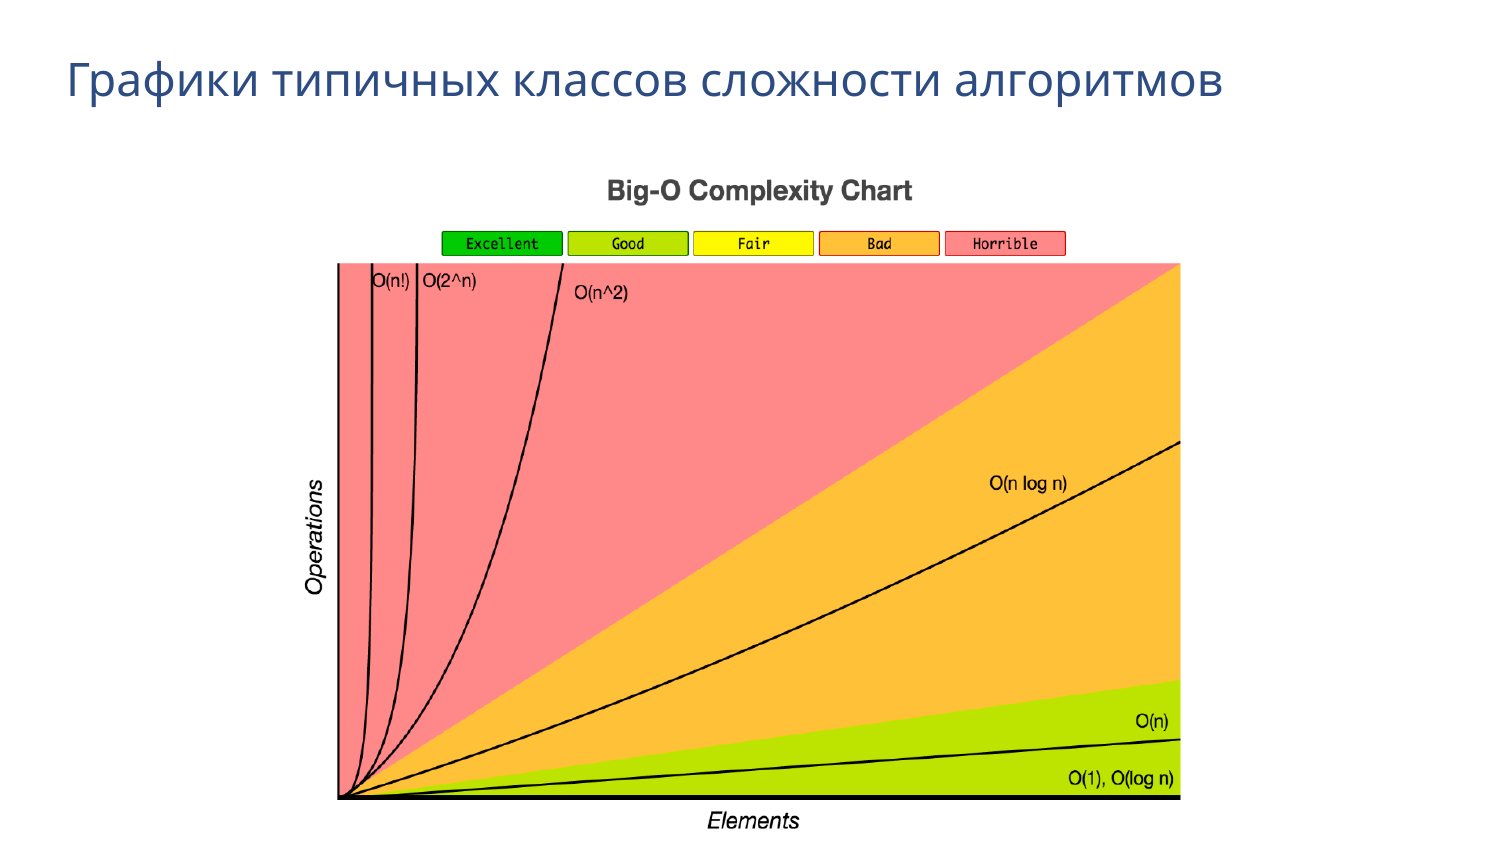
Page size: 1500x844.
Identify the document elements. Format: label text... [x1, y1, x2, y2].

title Графики типичных классов сложности алгоритмов [51, 35, 1449, 130]
picture [290, 176, 1210, 844]
